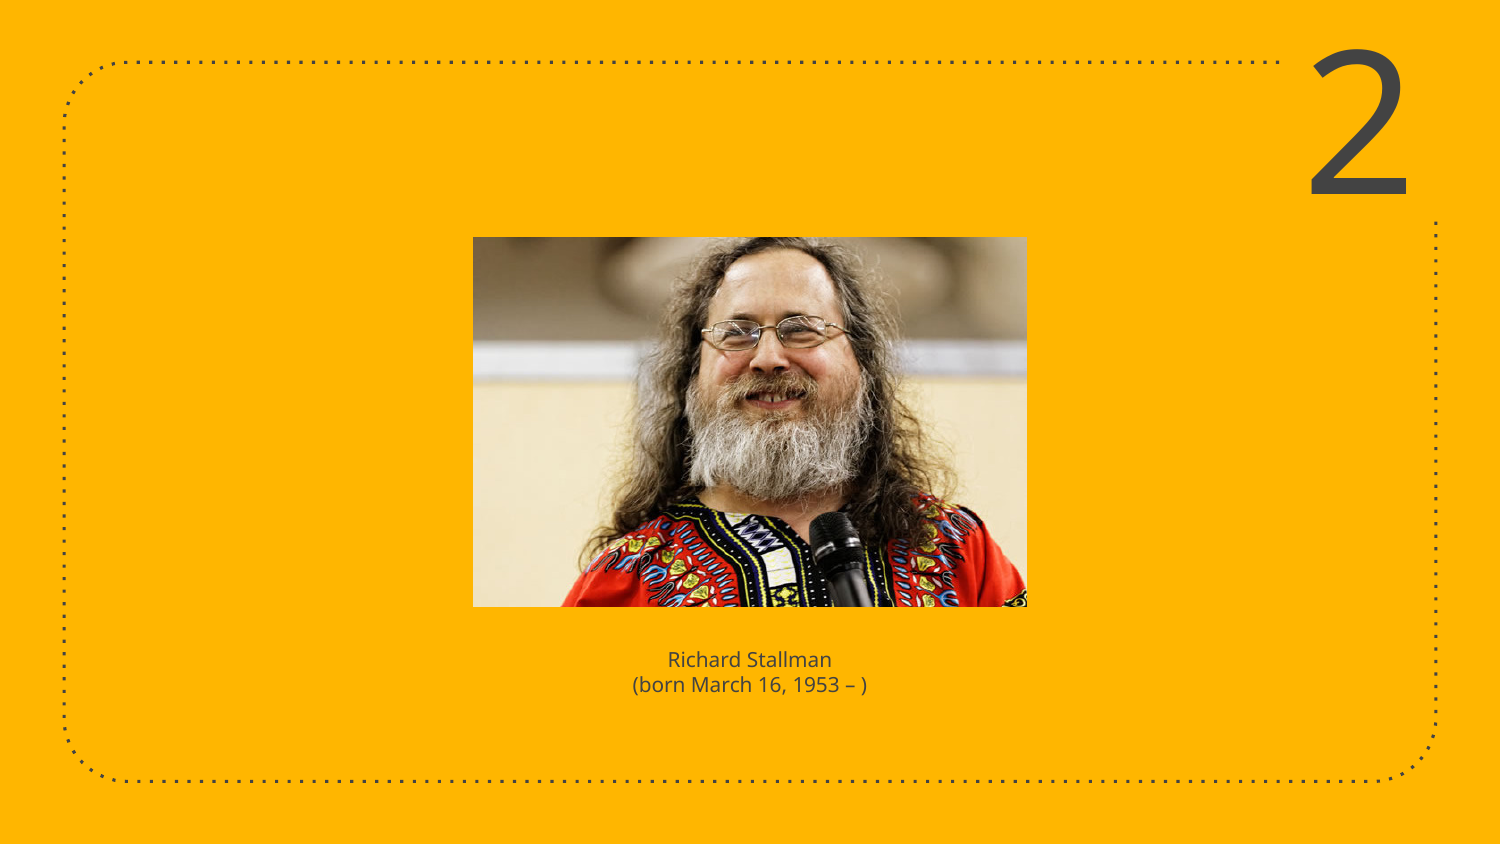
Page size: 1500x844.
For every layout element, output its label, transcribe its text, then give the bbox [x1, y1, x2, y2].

title Richard Stallman (born March 16, 1953 – ) [571, 638, 929, 712]
text_box 2 [1281, 0, 1439, 229]
picture [473, 237, 1027, 607]
